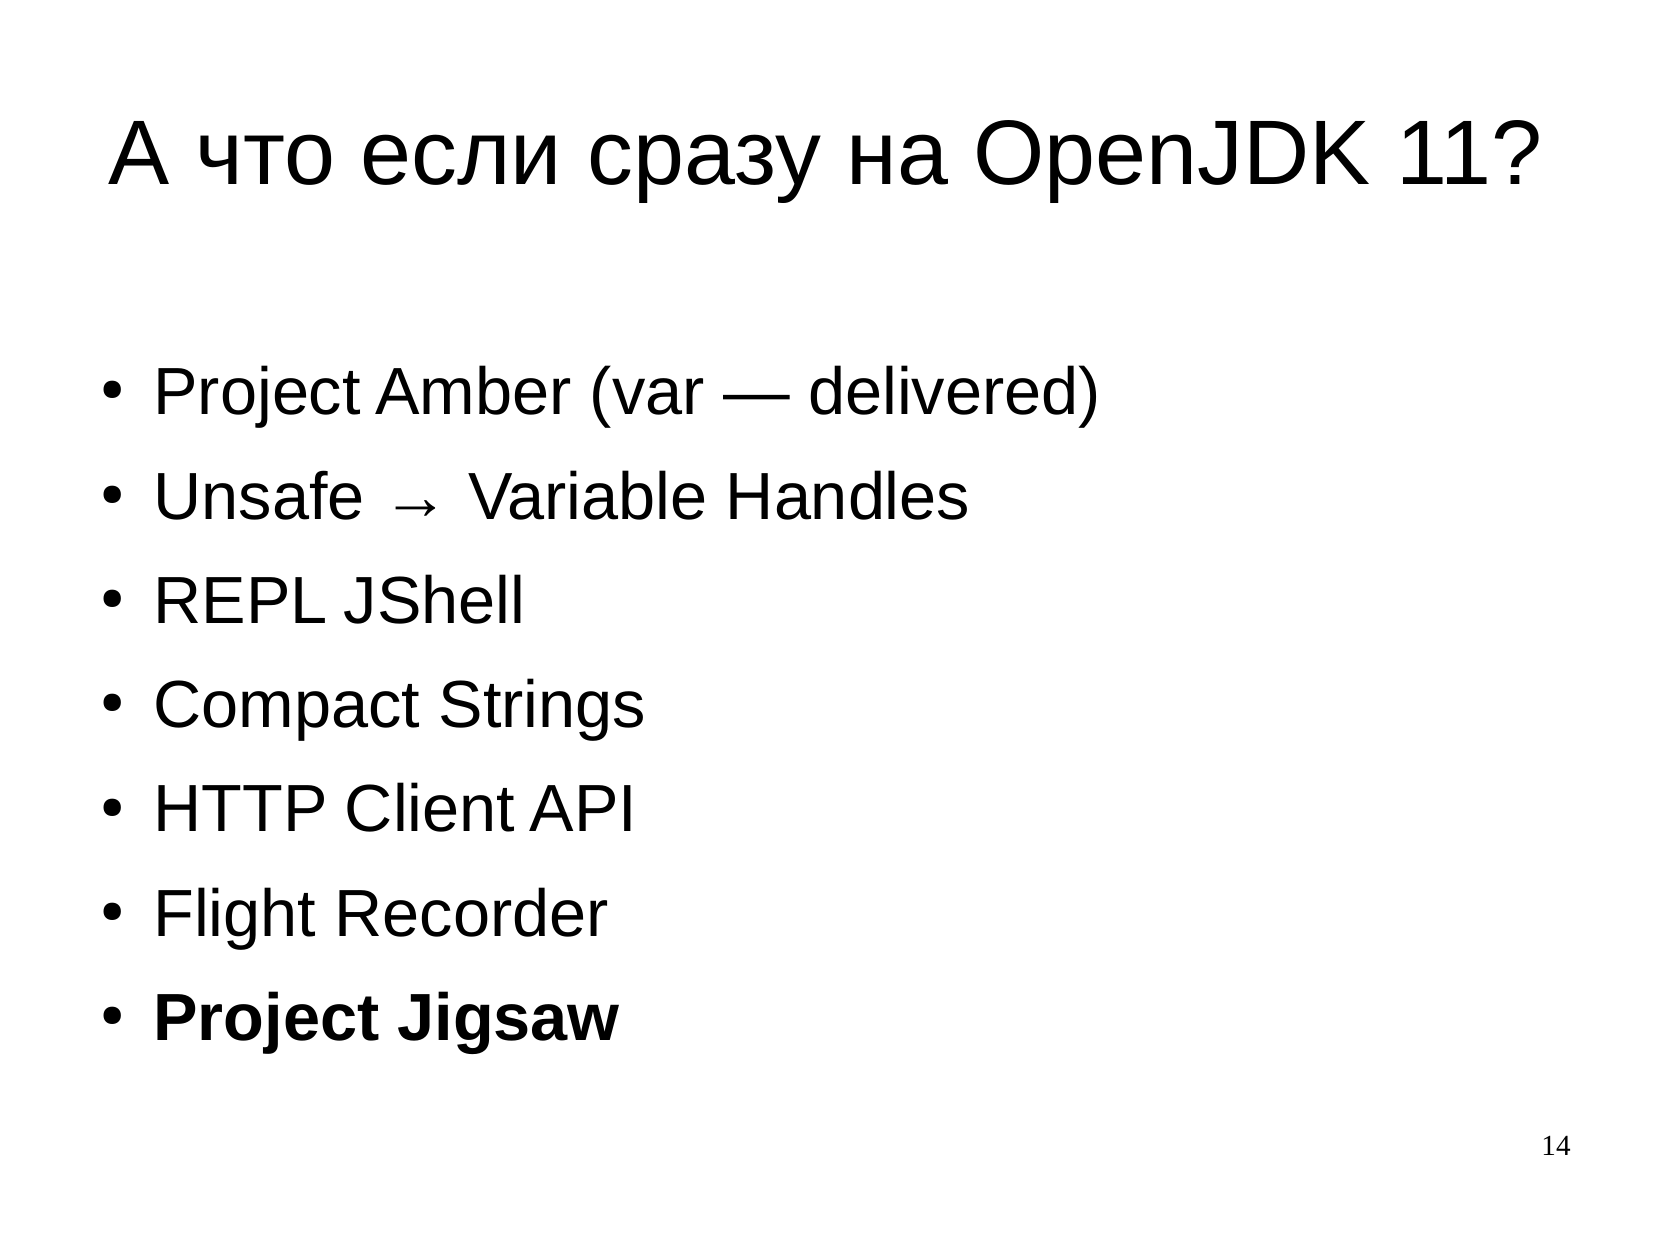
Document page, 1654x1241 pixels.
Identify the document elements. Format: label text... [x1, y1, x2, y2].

title А что если сразу на OpenJDK 11? [82, 49, 1571, 257]
list Project Amber (var — delivered) Unsafe → Variable Handles REPL JShell Compact Strings HTTP Client API Flight Recorder Project Jigsaw [82, 354, 1571, 1074]
